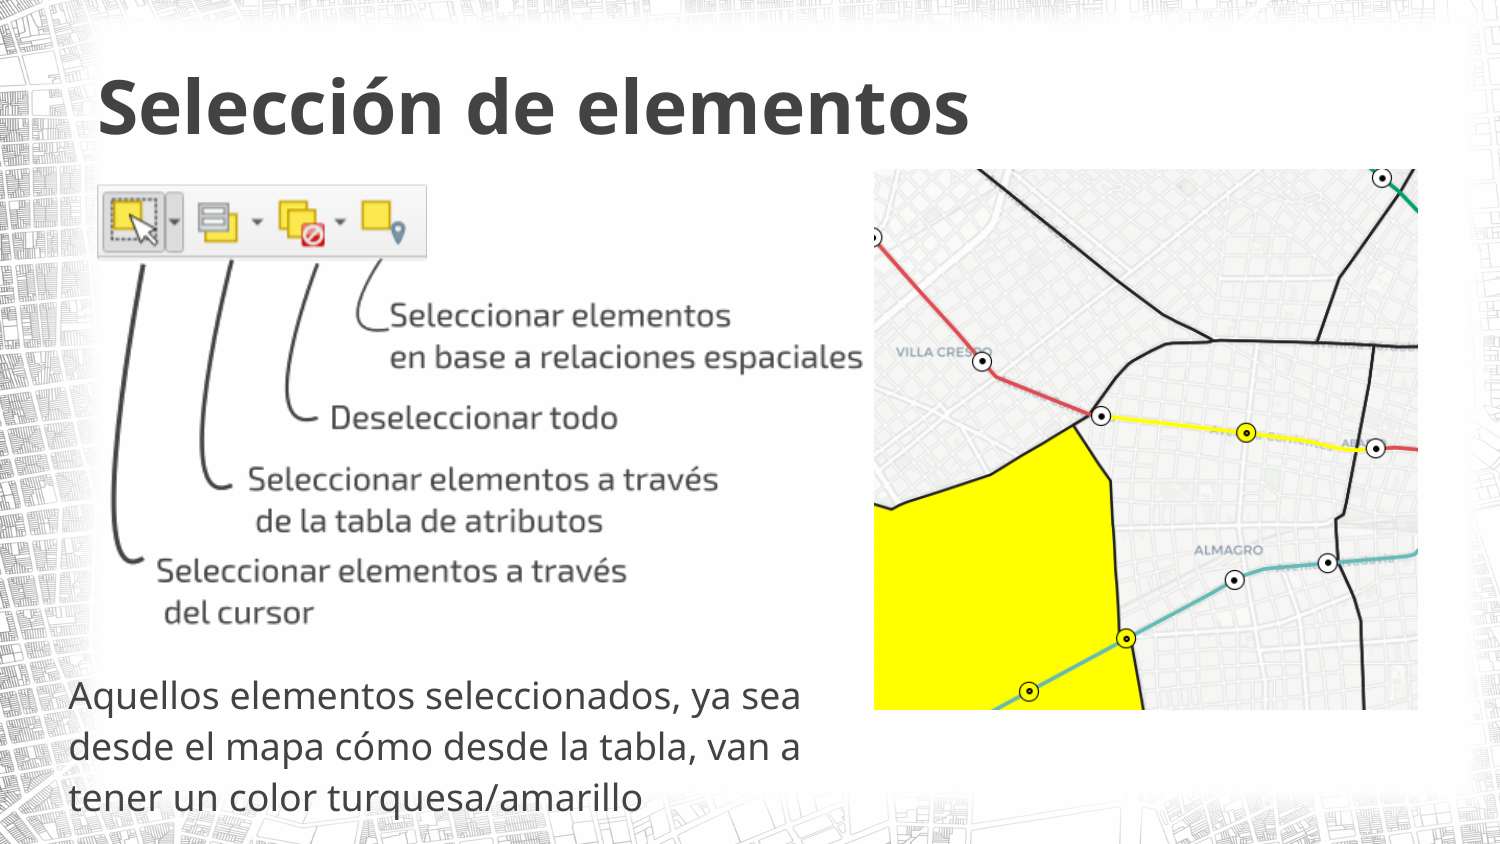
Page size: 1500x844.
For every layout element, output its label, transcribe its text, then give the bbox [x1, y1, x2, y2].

text_box Selección de elementos [82, 47, 1264, 168]
picture [0, 0, 1500, 844]
text_box Aquellos elementos seleccionados, ya sea desde el mapa cómo desde la tabla, van a tener un color turquesa/amarillo [53, 662, 910, 844]
